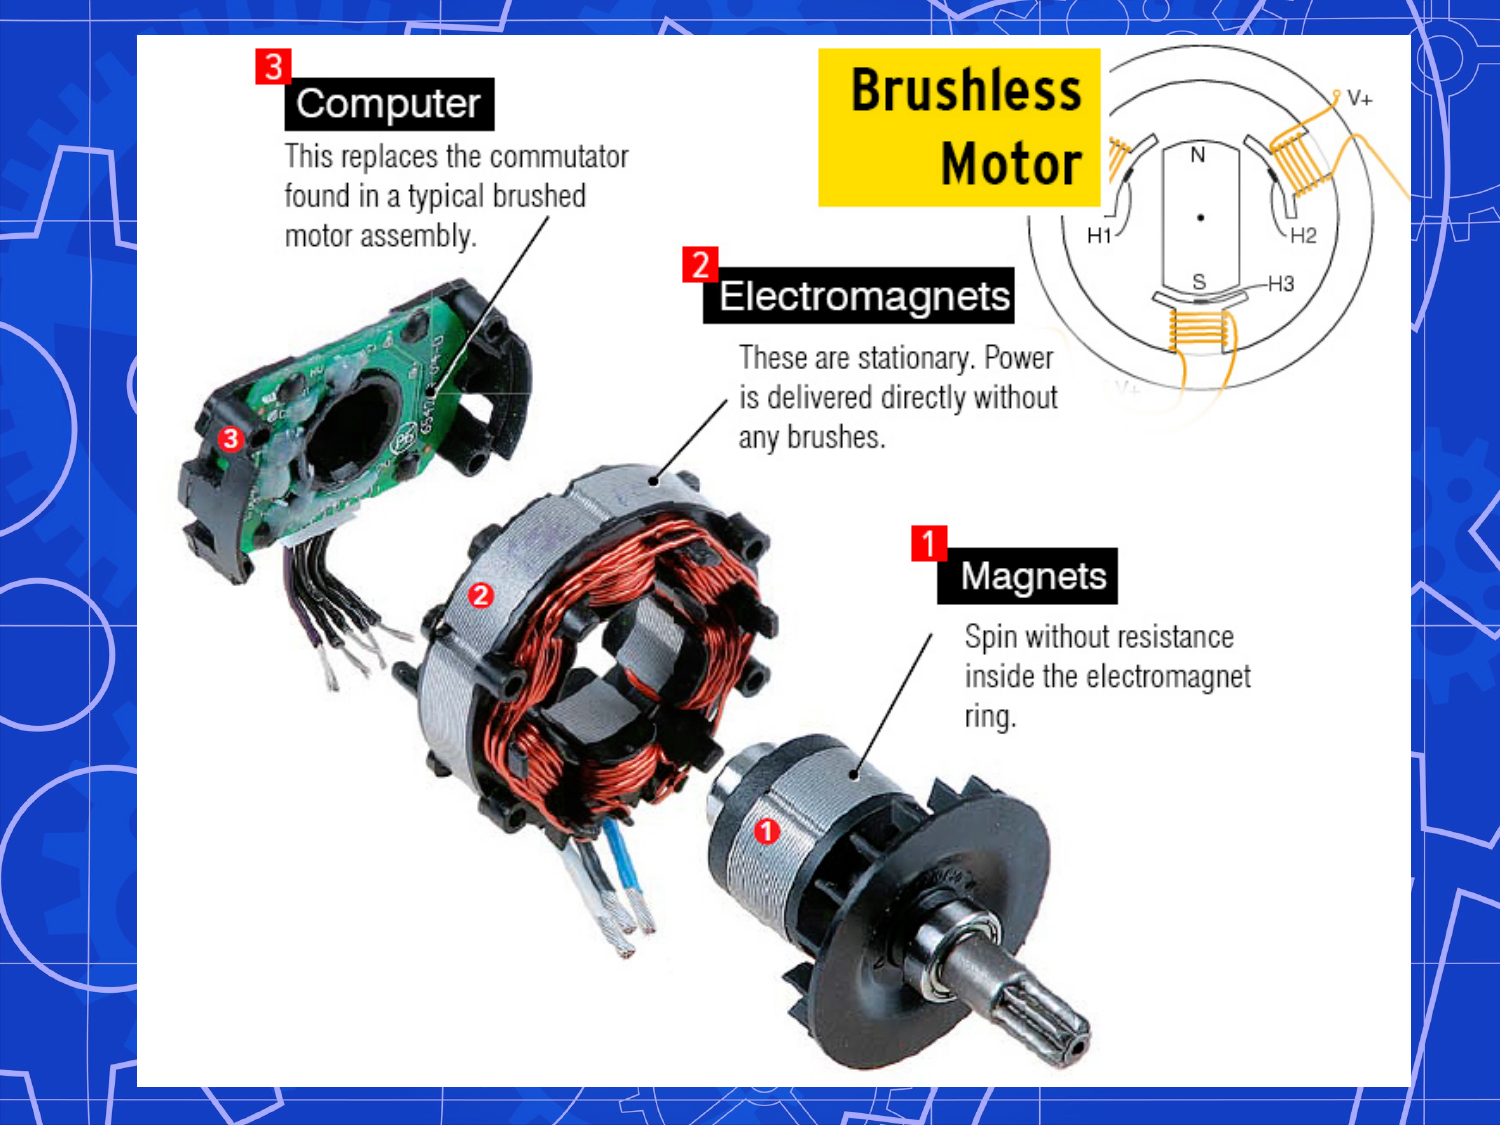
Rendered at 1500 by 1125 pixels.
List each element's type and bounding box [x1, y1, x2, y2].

picture [137, 35, 1411, 1087]
